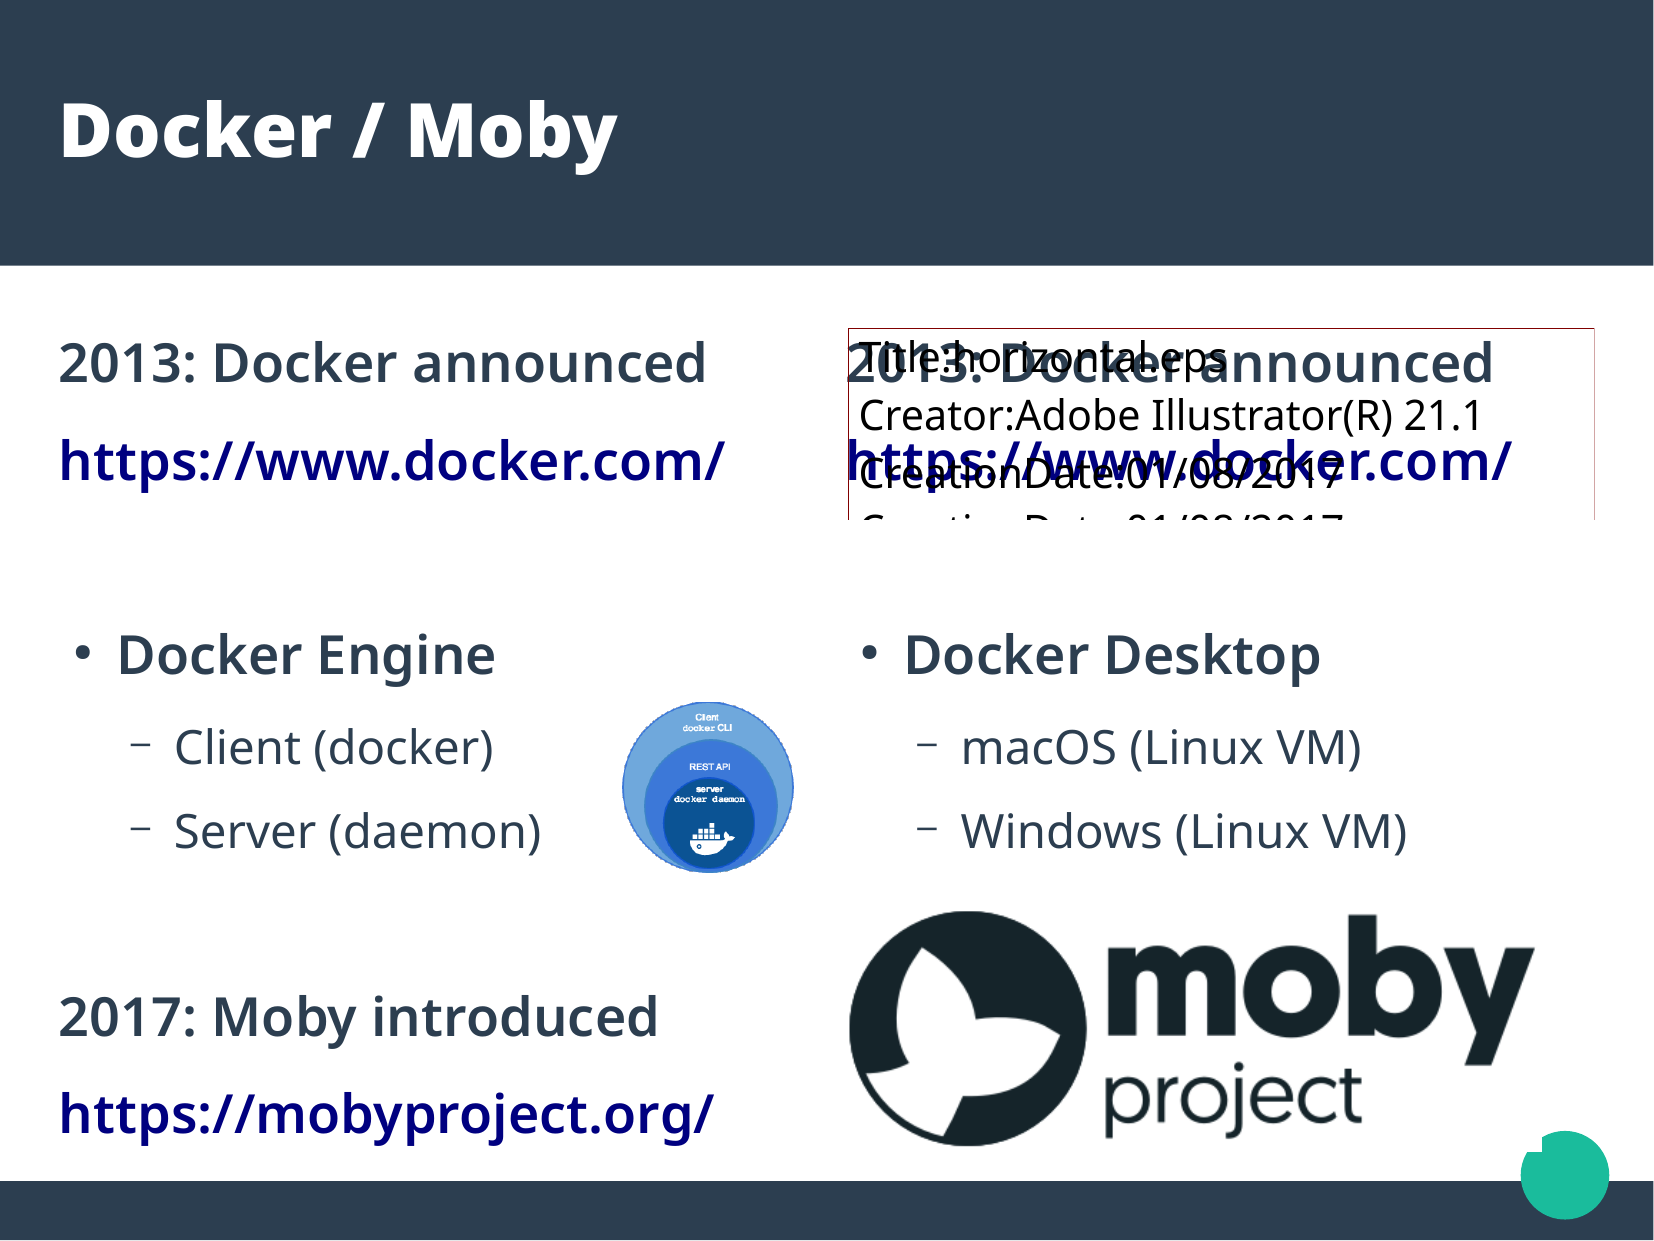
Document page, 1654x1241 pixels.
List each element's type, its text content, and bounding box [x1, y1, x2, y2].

list 2013: Docker announced https://www.docker.com/ Docker Engine Client (docker) Server (daemon) 2017: Moby introduced https://mobyproject.org/ [59, 324, 809, 1152]
picture [844, 900, 1542, 1152]
title Docker / Moby [59, 49, 1595, 207]
list 2013: Docker announced https://www.docker.com/ Docker Desktop macOS (Linux VM) Windows (Linux VM) 2017: Moby introduced https://mobyproject.org/ [845, 324, 1596, 1152]
picture [845, 325, 1595, 520]
picture [615, 702, 804, 887]
